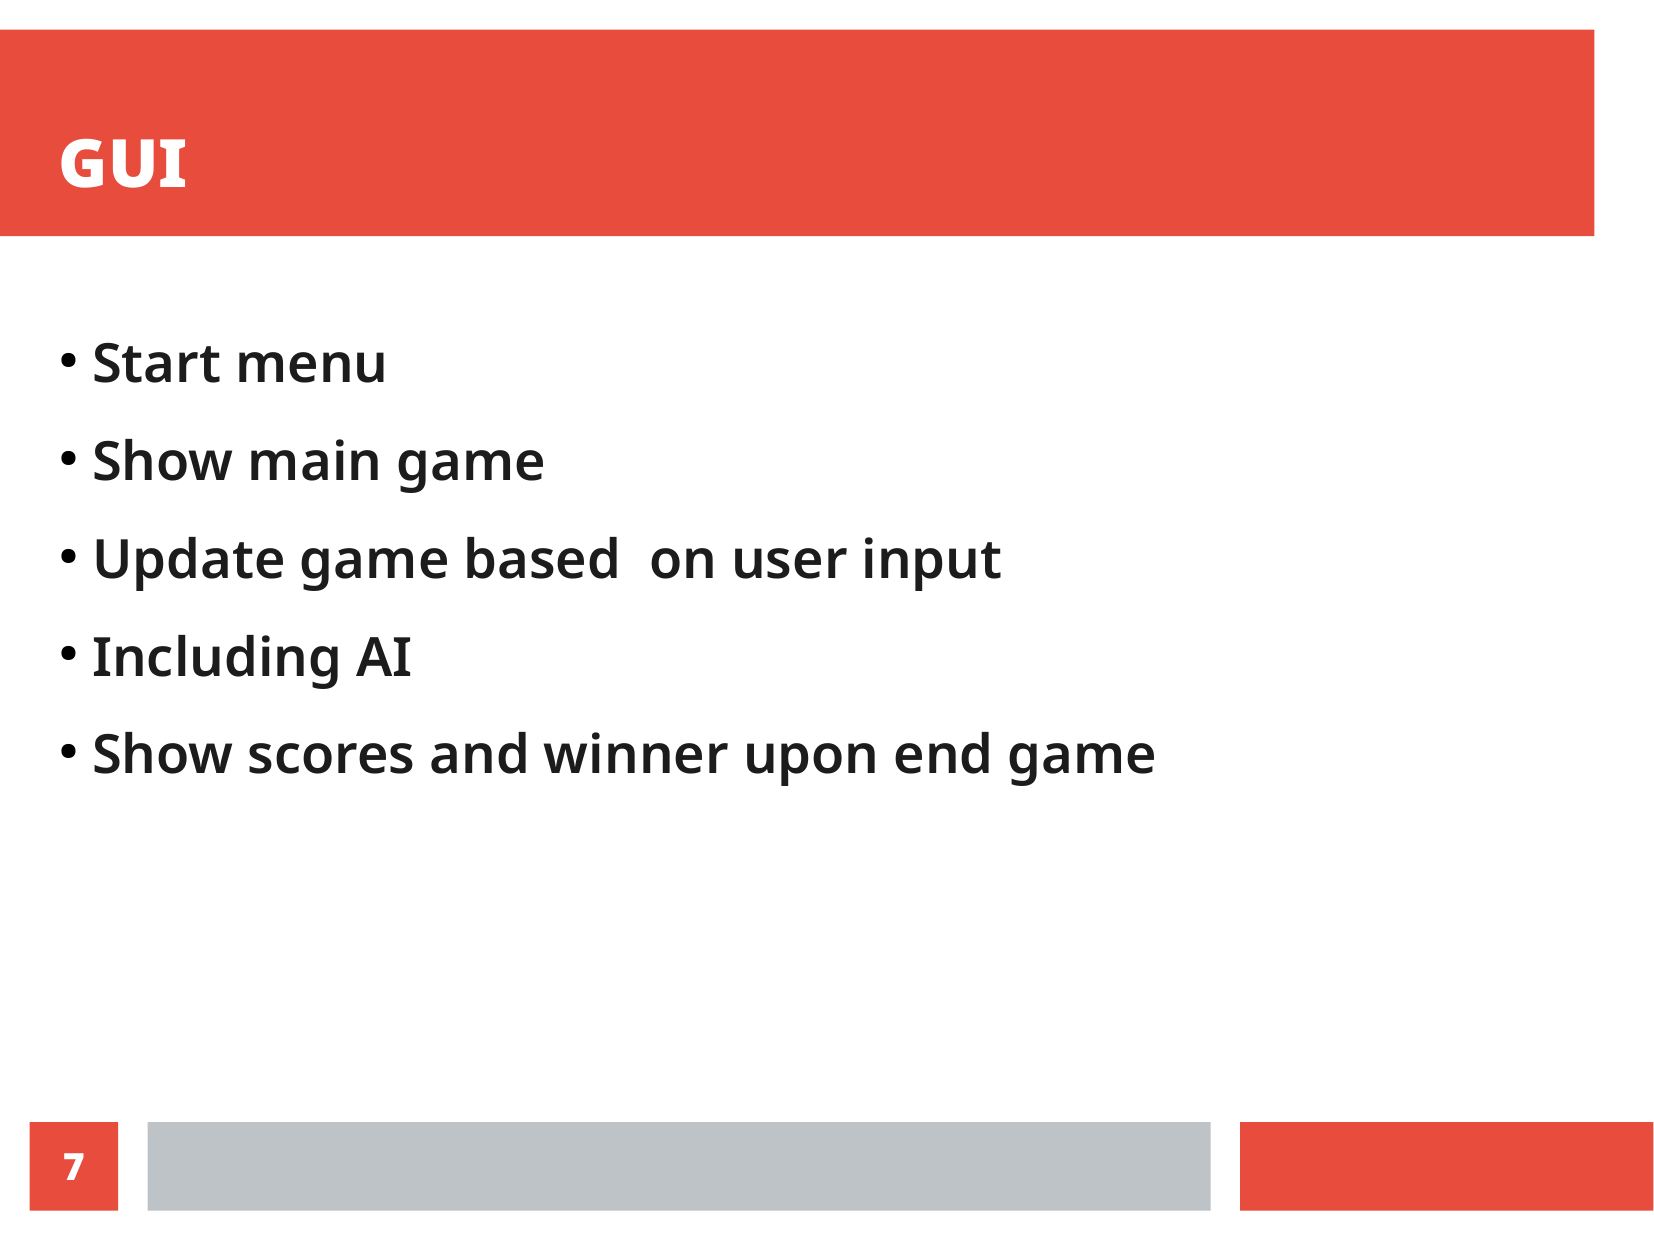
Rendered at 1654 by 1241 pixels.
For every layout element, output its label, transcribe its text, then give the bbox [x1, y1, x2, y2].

title GUI [59, 59, 1595, 207]
list Start menu Show main game Update game based on user input Including AI Show scores and winner upon end game [59, 324, 1565, 1093]
